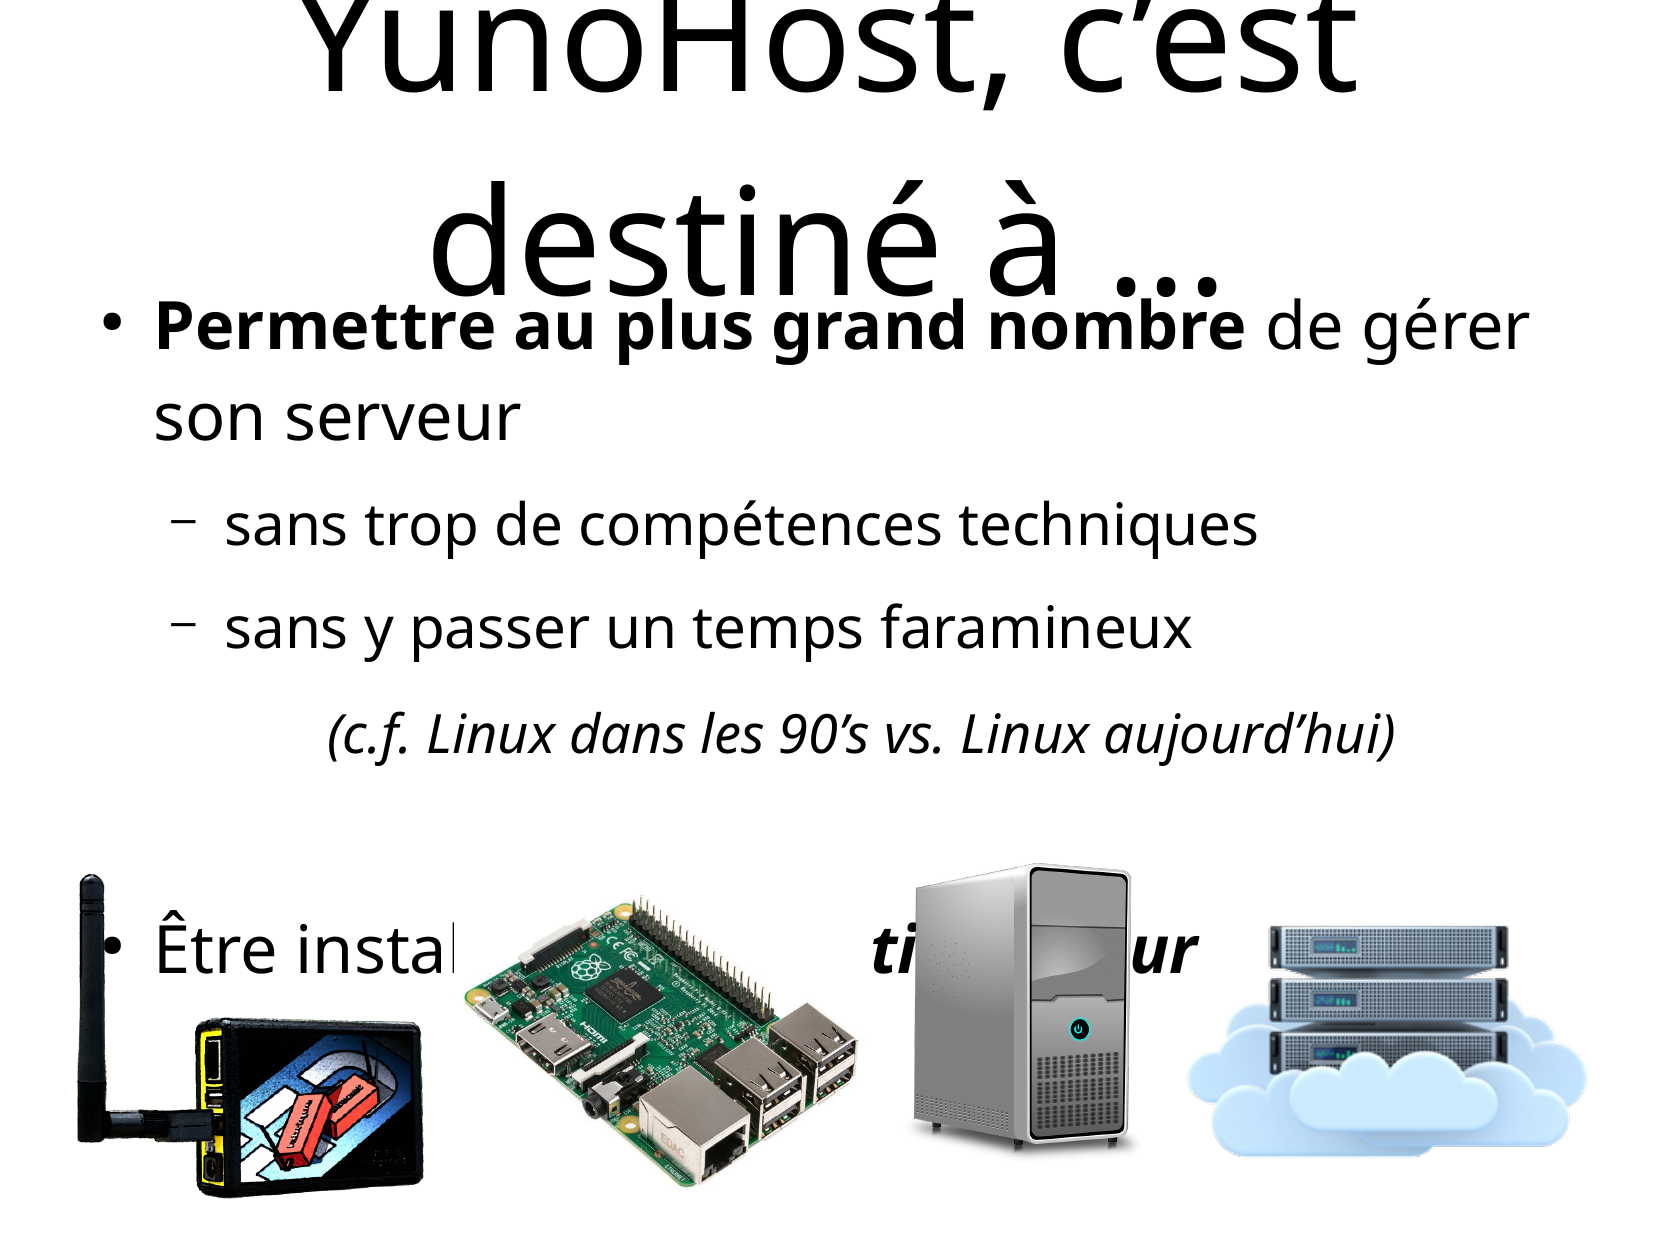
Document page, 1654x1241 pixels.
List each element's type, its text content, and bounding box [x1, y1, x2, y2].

picture [898, 861, 1147, 1163]
list Permettre au plus grand nombre de gérer son serveur sans trop de compétences techniques sans y passer un temps faramineux (c.f. Linux dans les 90’s vs. Linux aujourd’hui) Être installé sur un ~petit serveur [82, 278, 1571, 998]
title YunoHost, c’est destiné à ... [82, 31, 1571, 239]
picture [1173, 906, 1606, 1158]
picture [41, 853, 870, 1215]
